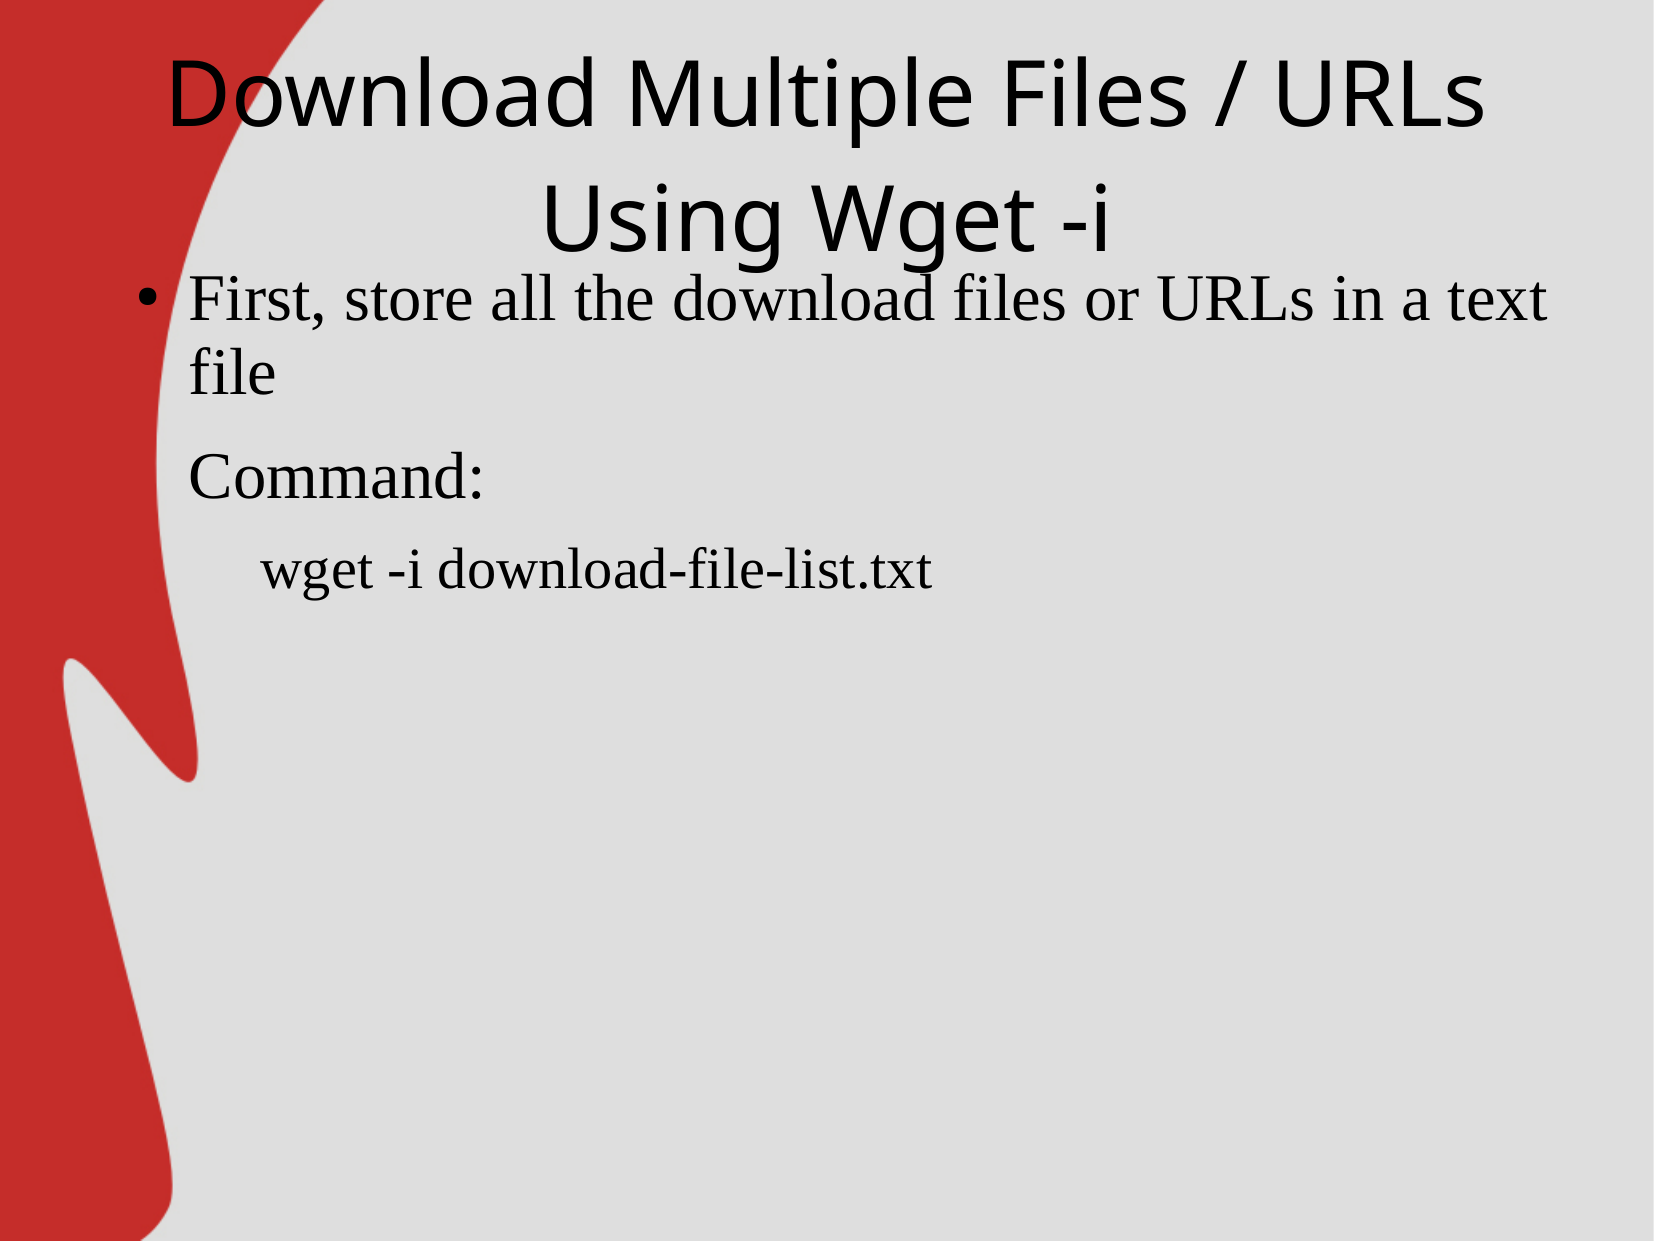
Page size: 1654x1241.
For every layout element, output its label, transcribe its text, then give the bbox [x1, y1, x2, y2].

picture [0, 0, 1654, 1241]
title Download Multiple Files / URLs Using Wget -i [82, 35, 1571, 271]
list First, store all the download files or URLs in a text file Command: wget -i download-file-list.txt [118, 261, 1607, 686]
